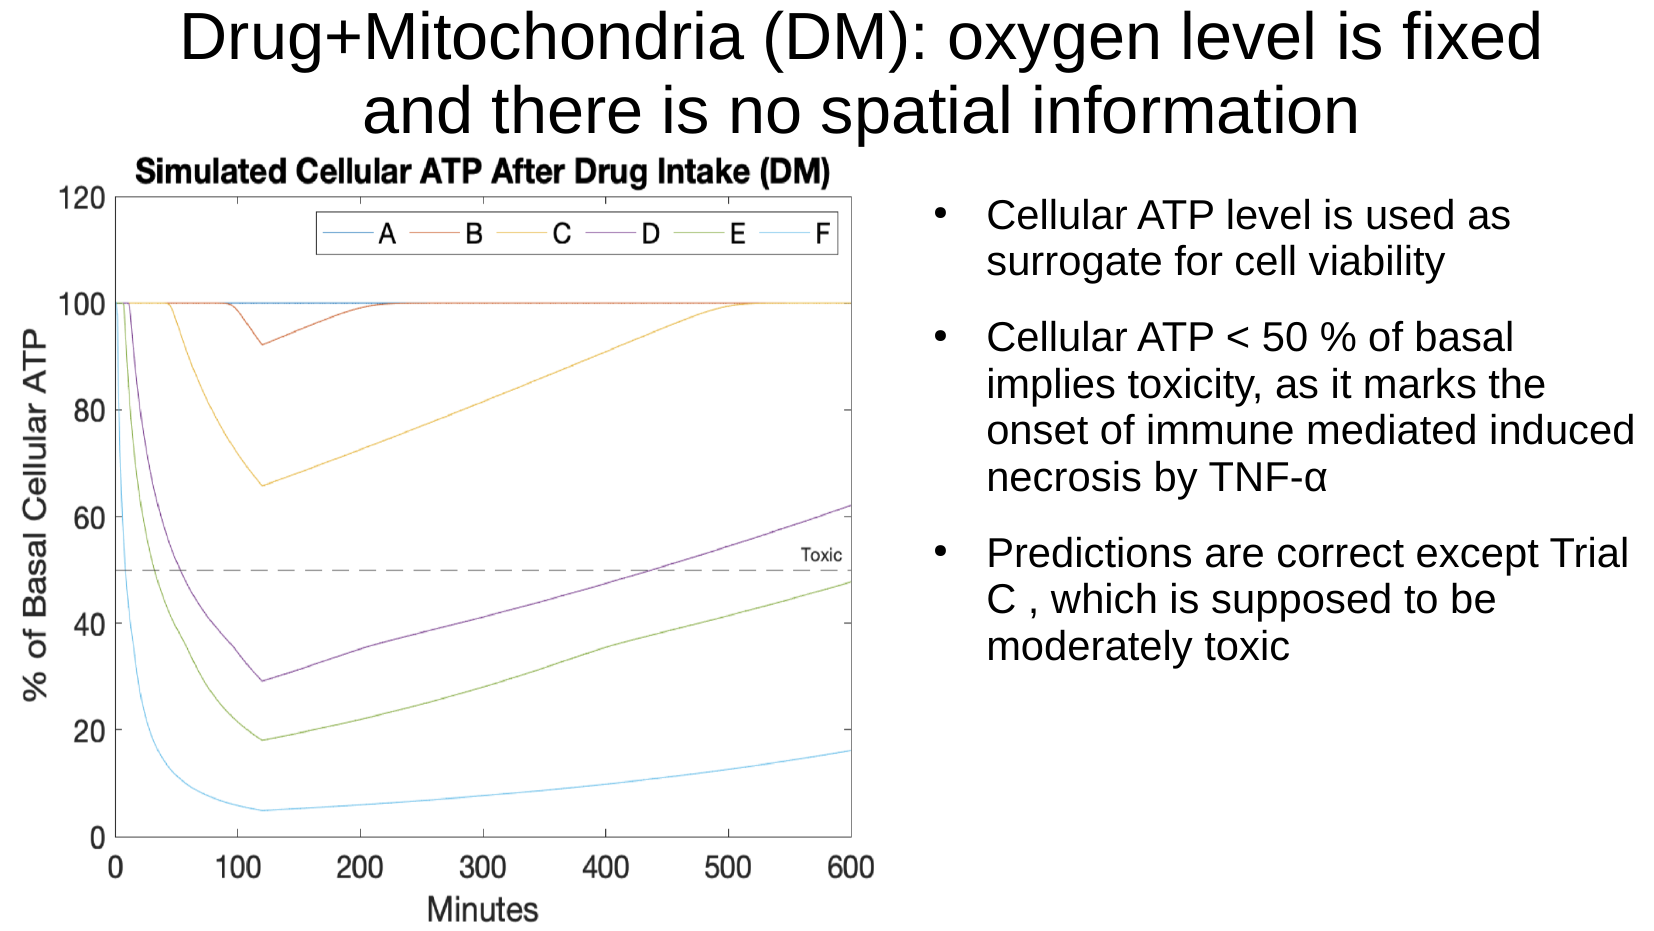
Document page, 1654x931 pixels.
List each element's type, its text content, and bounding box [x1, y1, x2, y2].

title Drug+Mitochondria (DM): oxygen level is fixed and there is no spatial information [82, 0, 1571, 152]
picture [0, 150, 888, 931]
list Cellular ATP level is used as surrogate for cell viability Cellular ATP < 50 % of basal implies toxicity, as it marks the onset of immune mediated induced necrosis by TNF-α Predictions are correct except Trial C , which is supposed to be moderately toxic [915, 68, 1654, 919]
